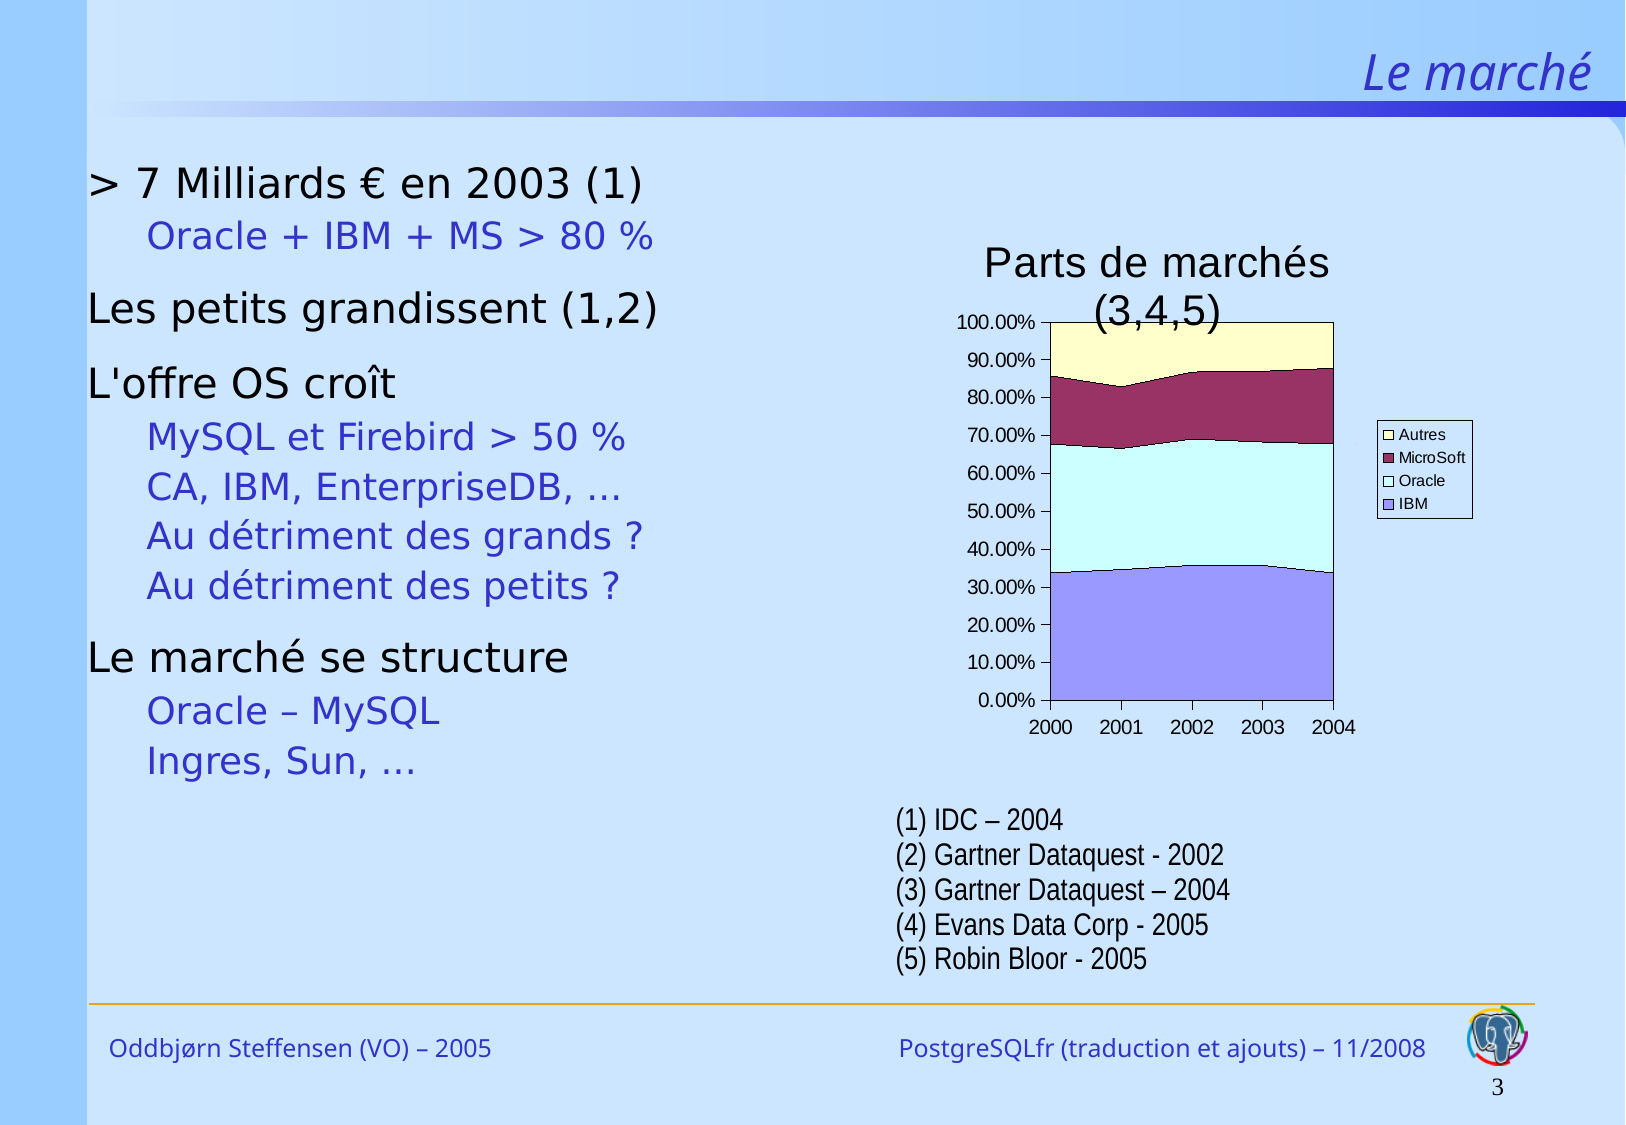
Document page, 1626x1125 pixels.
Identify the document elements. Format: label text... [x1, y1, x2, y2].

title Le marché [180, 0, 1593, 142]
picture [1467, 1005, 1528, 1066]
text_box (1) IDC – 2004 (2) Gartner Dataquest - 2002 (3) Gartner Dataquest – 2004 (4) Evans Data Corp - 2005 (5) Robin Bloor - 2005 [888, 803, 1515, 978]
list > 7 Milliards € en 2003 (1) Oracle + IBM + MS > 80 % Les petits grandissent (1,2) L'offre OS croît MySQL et Firebird > 50 % CA, IBM, EnterpriseDB, ... Au détriment des grands ? Au détriment des petits ? Le marché se structure Oracle – MySQL Ingres, Sun, ... [86, 159, 1520, 965]
chart [945, 214, 1493, 750]
